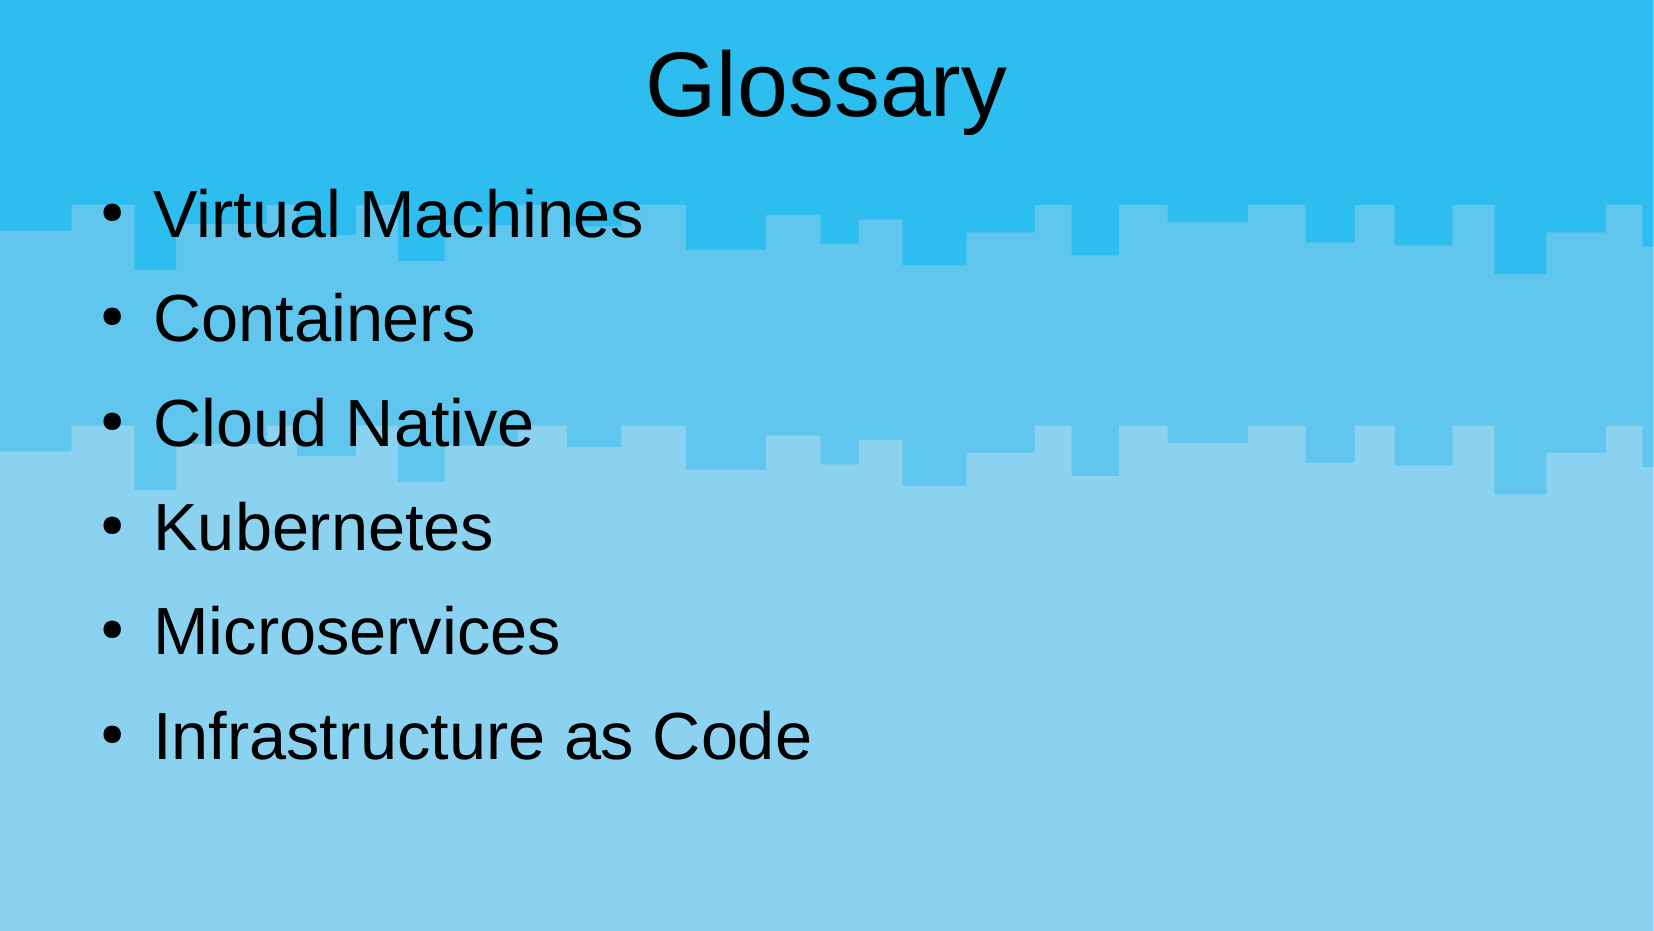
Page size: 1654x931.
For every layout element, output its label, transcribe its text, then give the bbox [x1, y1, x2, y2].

list Virtual Machines Containers Cloud Native Kubernetes Microservices Infrastructure as Code [82, 177, 1571, 827]
title Glossary [82, 7, 1571, 163]
picture [0, 0, 1654, 931]
